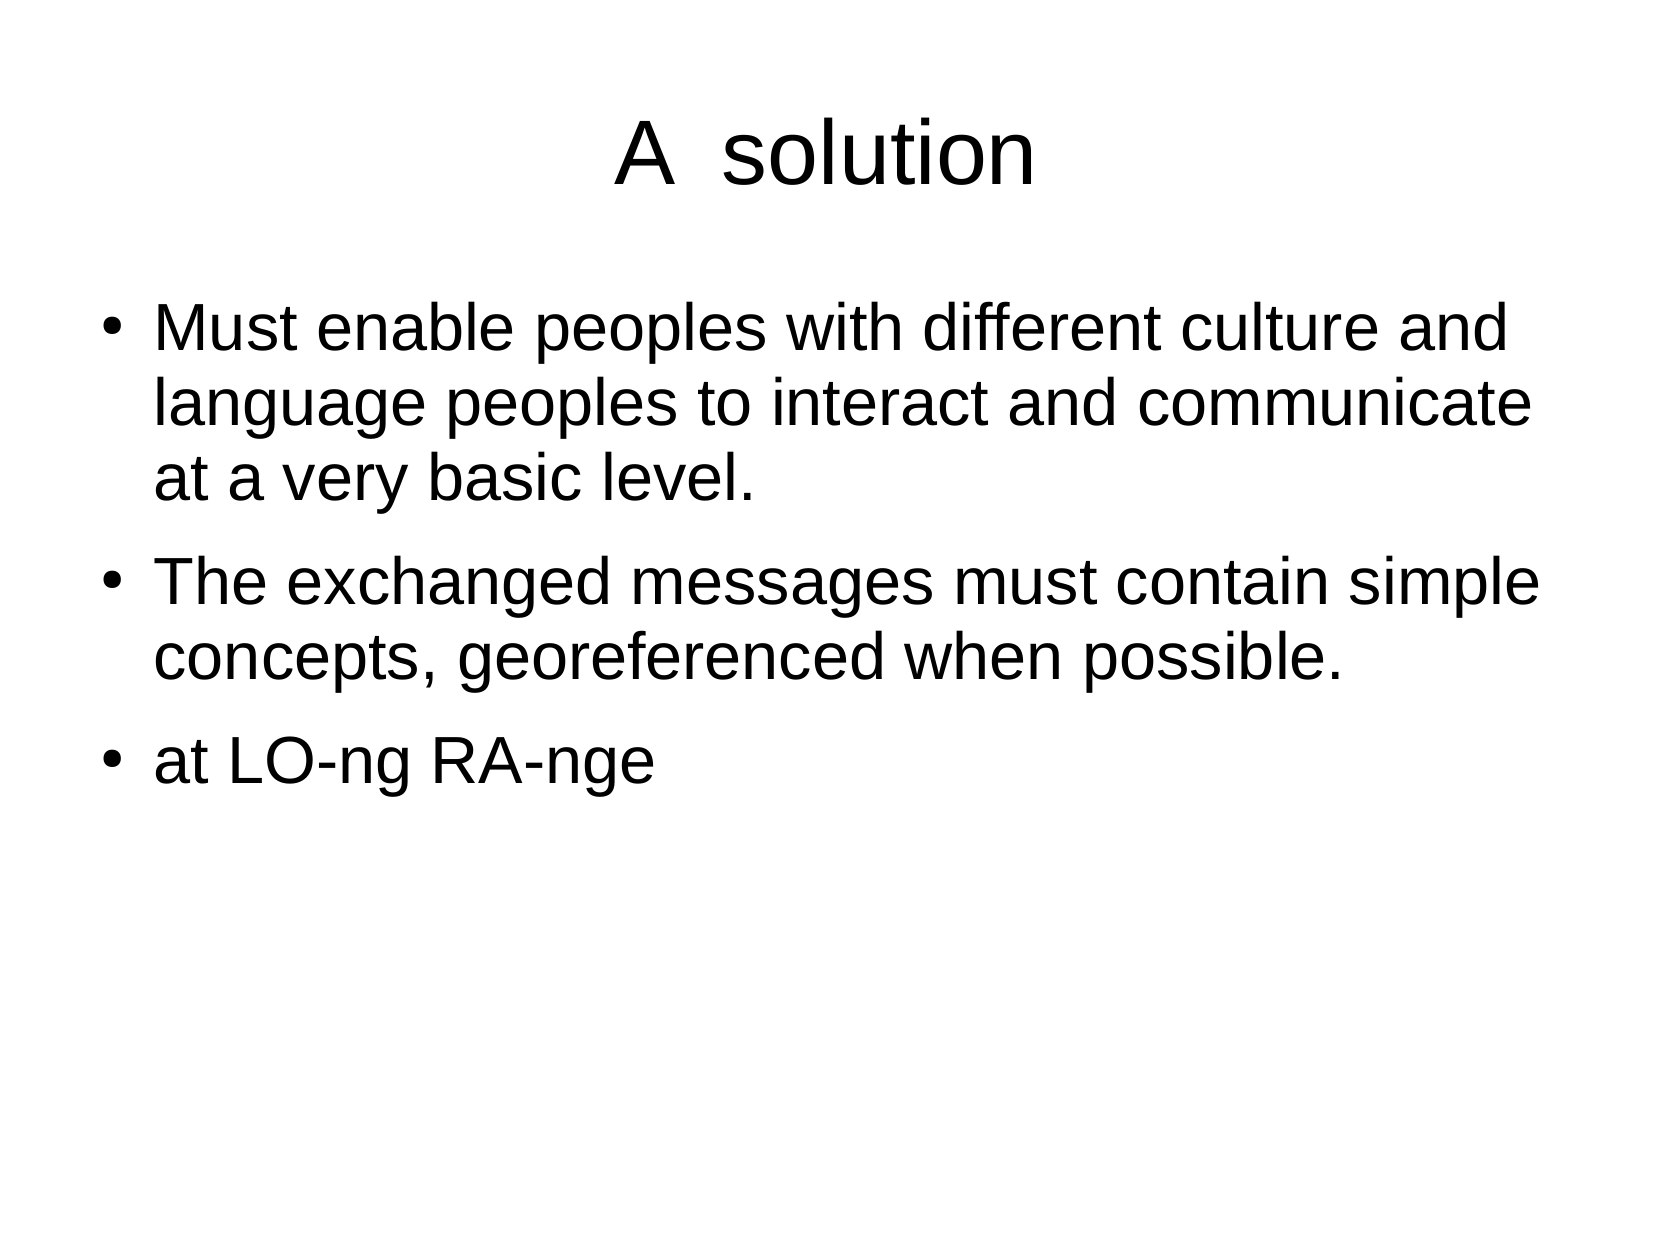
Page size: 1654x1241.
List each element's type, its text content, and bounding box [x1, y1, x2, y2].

title A solution [82, 49, 1571, 257]
list Must enable peoples with different culture and language peoples to interact and communicate at a very basic level. The exchanged messages must contain simple concepts, georeferenced when possible. at LO-ng RA-nge [82, 290, 1571, 1010]
